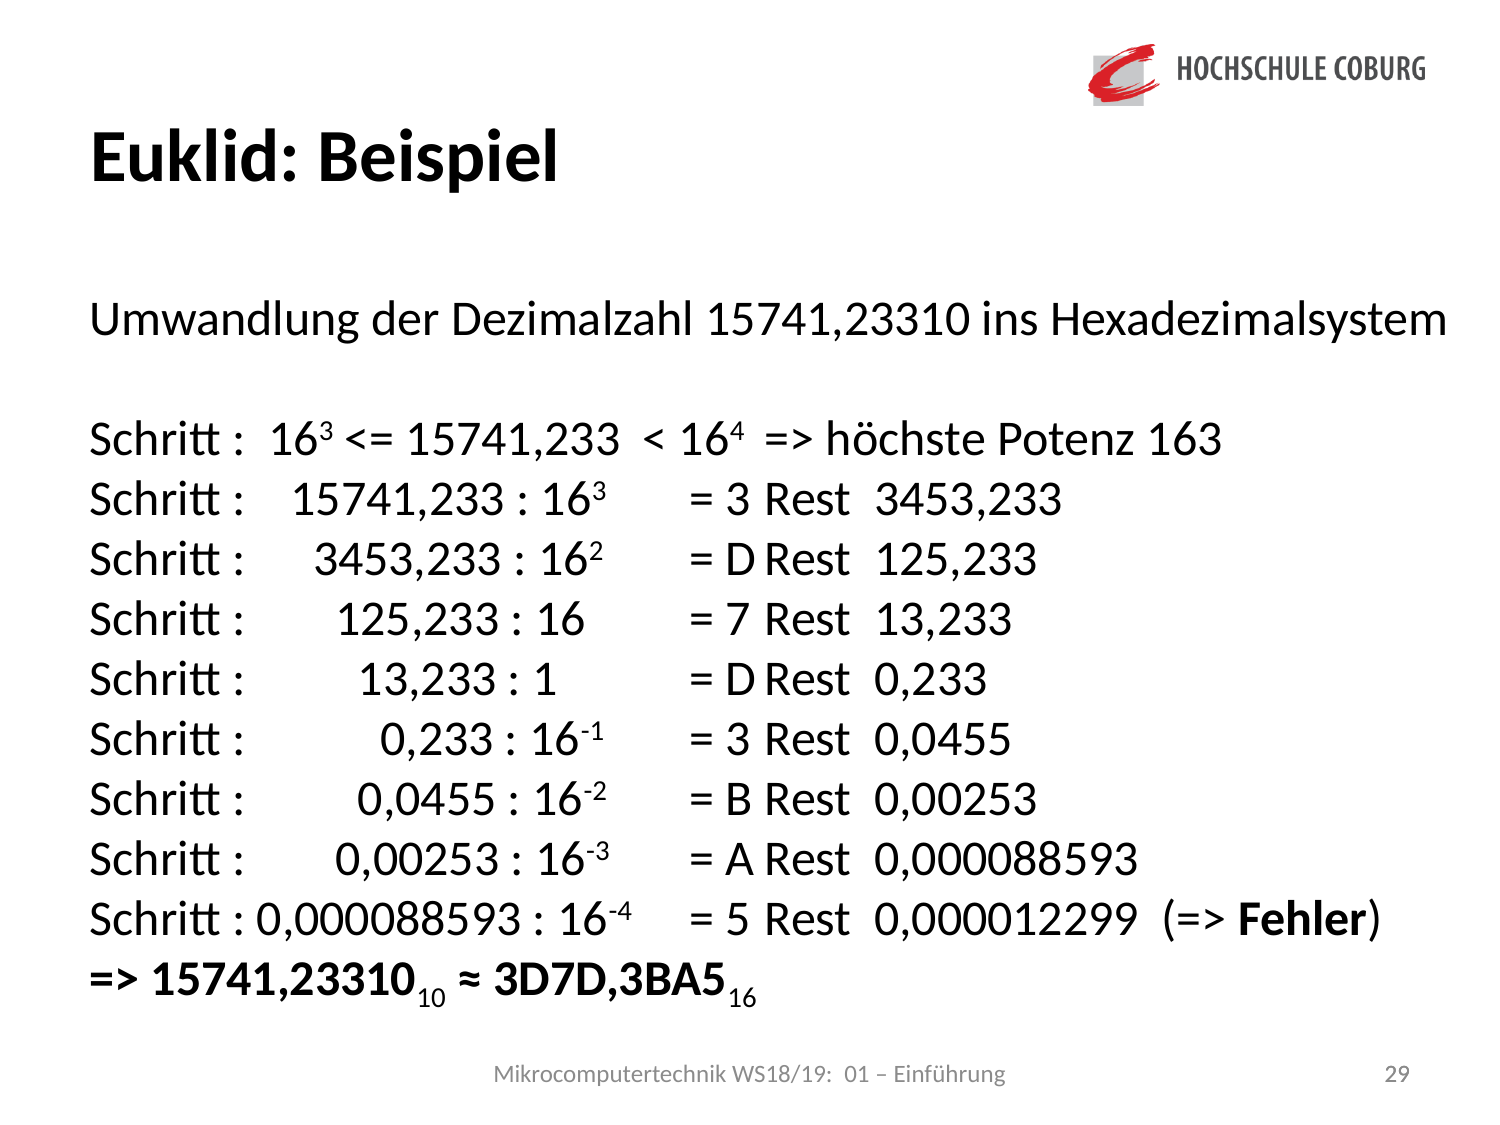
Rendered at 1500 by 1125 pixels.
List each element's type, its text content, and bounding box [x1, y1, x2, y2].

title Euklid: Beispiel [75, 45, 1425, 259]
text_box Umwandlung der Dezimalzahl 15741,23310 ins Hexadezimalsystem Schritt : 163 <= 15741,233 < 164 => höchste Potenz 163 Schritt : 15741,233 : 163 = 3 Rest 3453,233 Schritt : 3453,233 : 162 = D Rest 125,233 Schritt : 125,233 : 16 = 7 Rest 13,233 Schritt : 13,233 : 1 = D Rest 0,233 Schritt : 0,233 : 16-1 = 3 Rest 0,0455 Schritt : 0,0455 : 16-2 = B Rest 0,00253 Schritt : 0,00253 : 16-3 = A Rest 0,000088593 Schritt : 0,000088593 : 16-4 = 5 Rest 0,000012299 (=> Fehler) => 15741,2331010 ≈ 3D7D,3BA516 [75, 277, 1479, 1021]
slide_number <number> [1074, 1042, 1425, 1103]
picture [1088, 44, 1425, 106]
